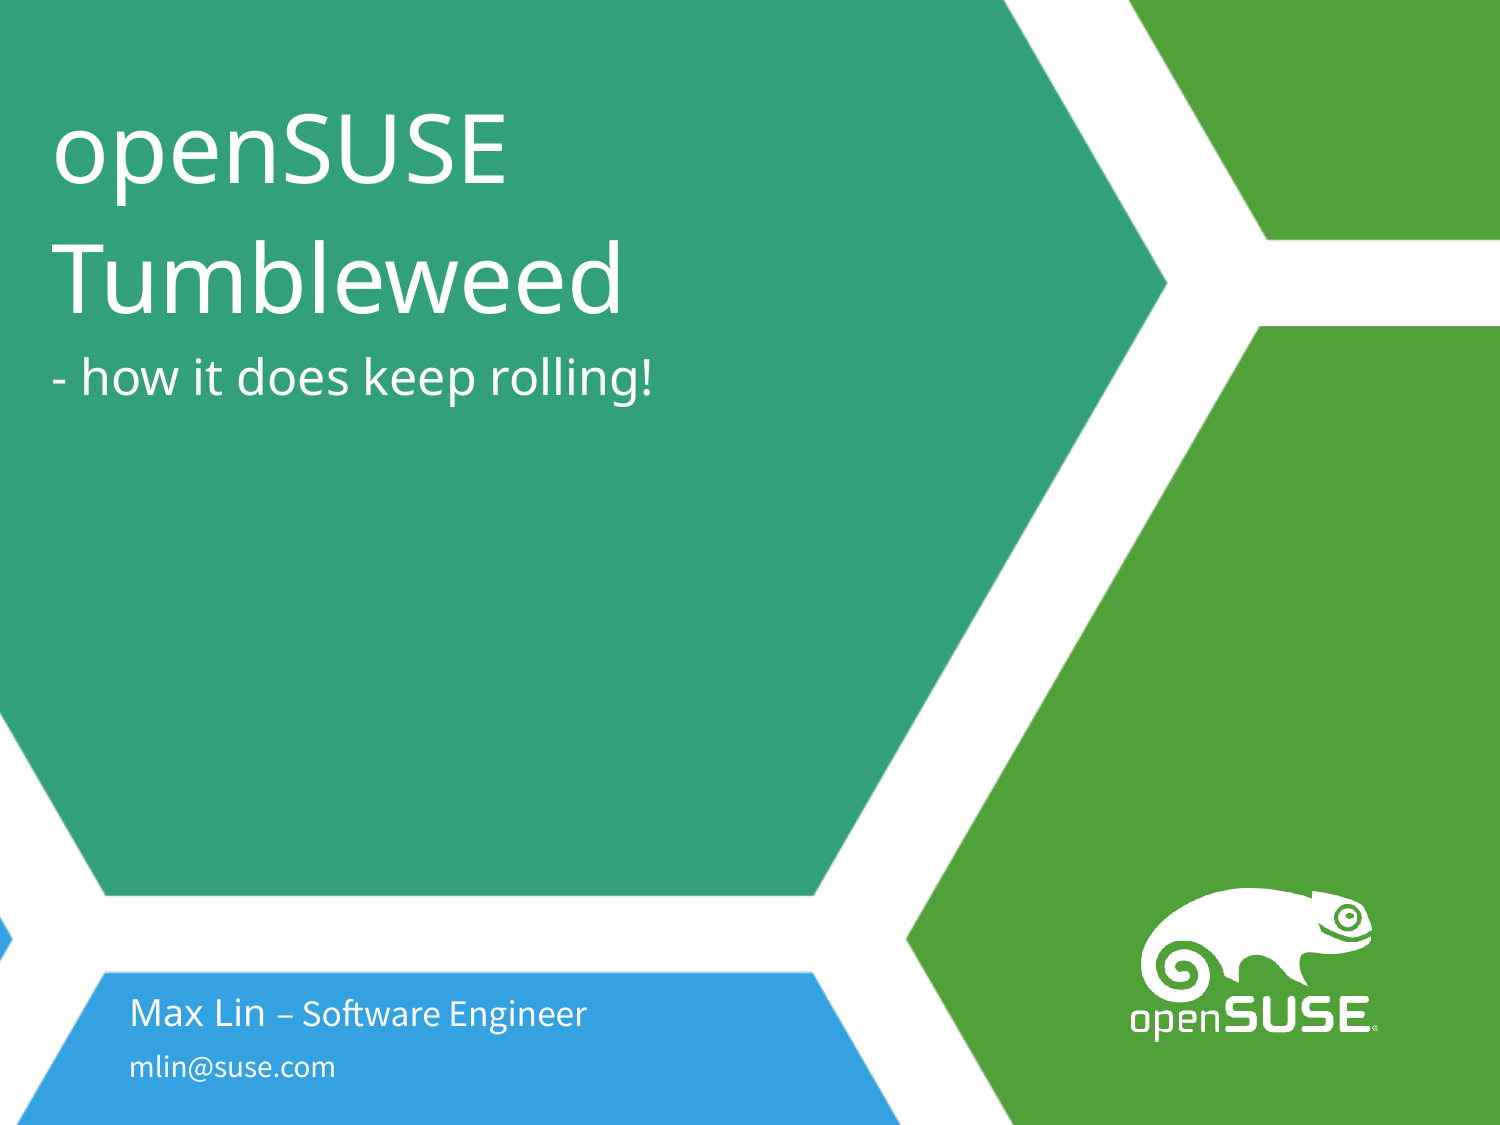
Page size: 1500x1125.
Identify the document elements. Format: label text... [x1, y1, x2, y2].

picture [0, 0, 1500, 1125]
title openSUSE Tumbleweed - how it does keep rolling! [51, 136, 1101, 410]
list Max Lin – Software Engineer mlin@suse.com [126, 986, 751, 1125]
